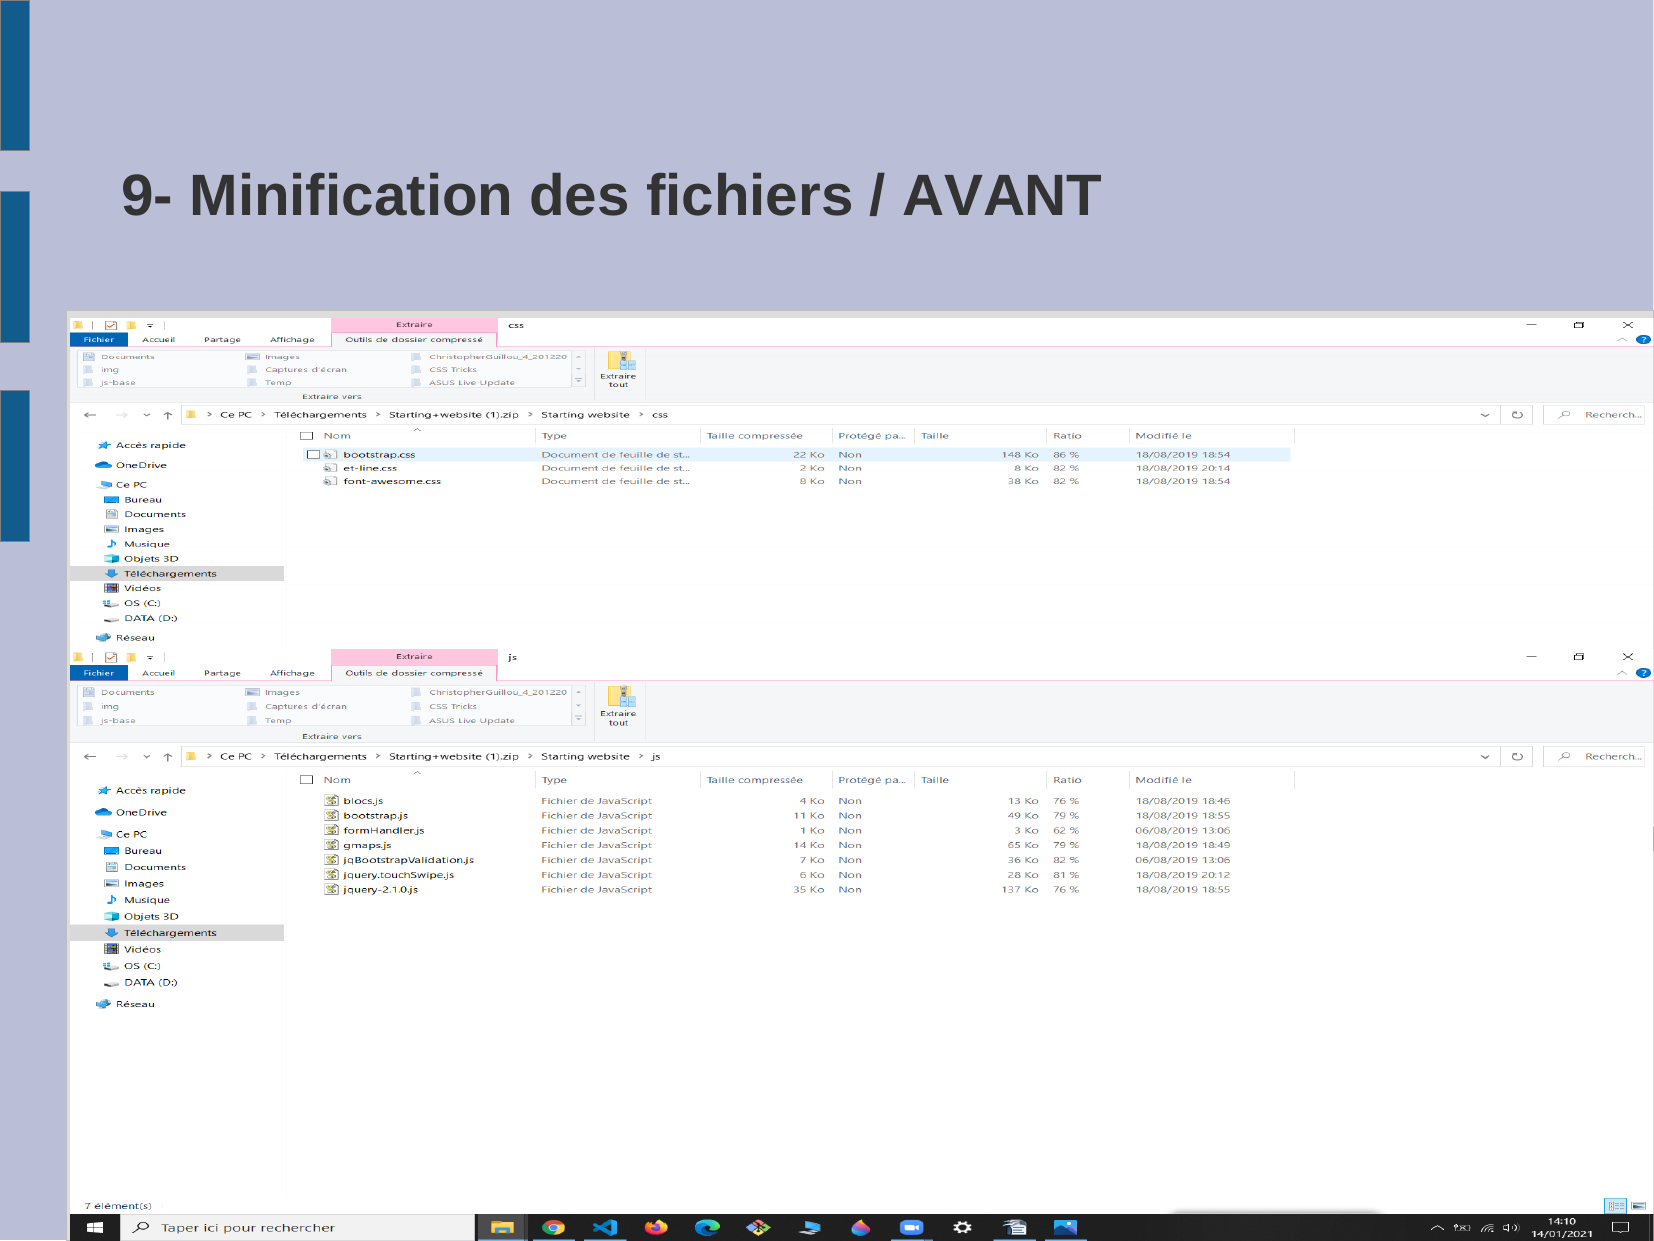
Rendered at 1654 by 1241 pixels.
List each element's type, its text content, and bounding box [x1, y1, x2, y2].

title 9- Minification des fichiers / AVANT [121, 91, 1534, 299]
picture [70, 318, 1654, 1241]
